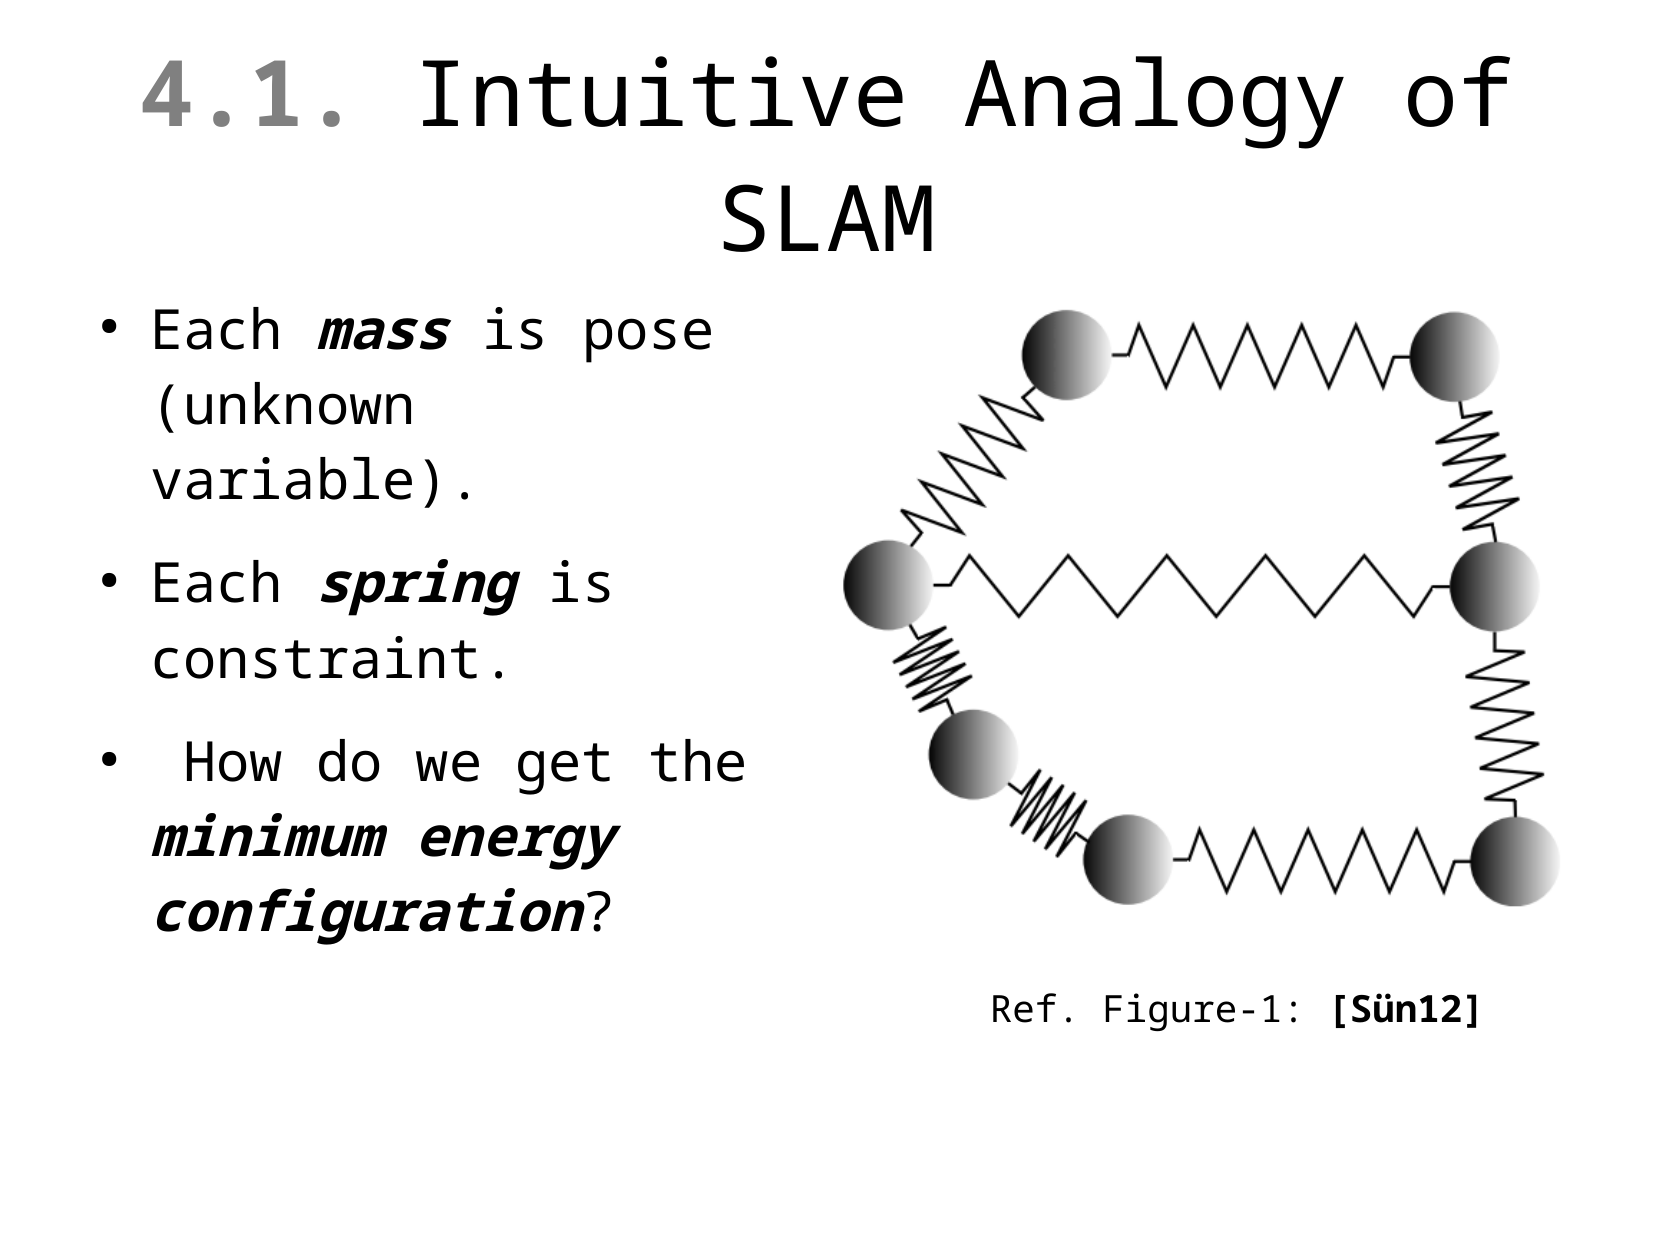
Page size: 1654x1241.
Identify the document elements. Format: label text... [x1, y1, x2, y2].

text_box Ref. Figure-1: [Sün12] [975, 975, 1500, 1033]
title 4.1. Intuitive Analogy of SLAM [82, 48, 1571, 258]
picture [812, 293, 1606, 948]
list Each mass is pose (unknown variable). Each spring is constraint. How do we get the minimum energy configuration? [82, 290, 751, 1010]
